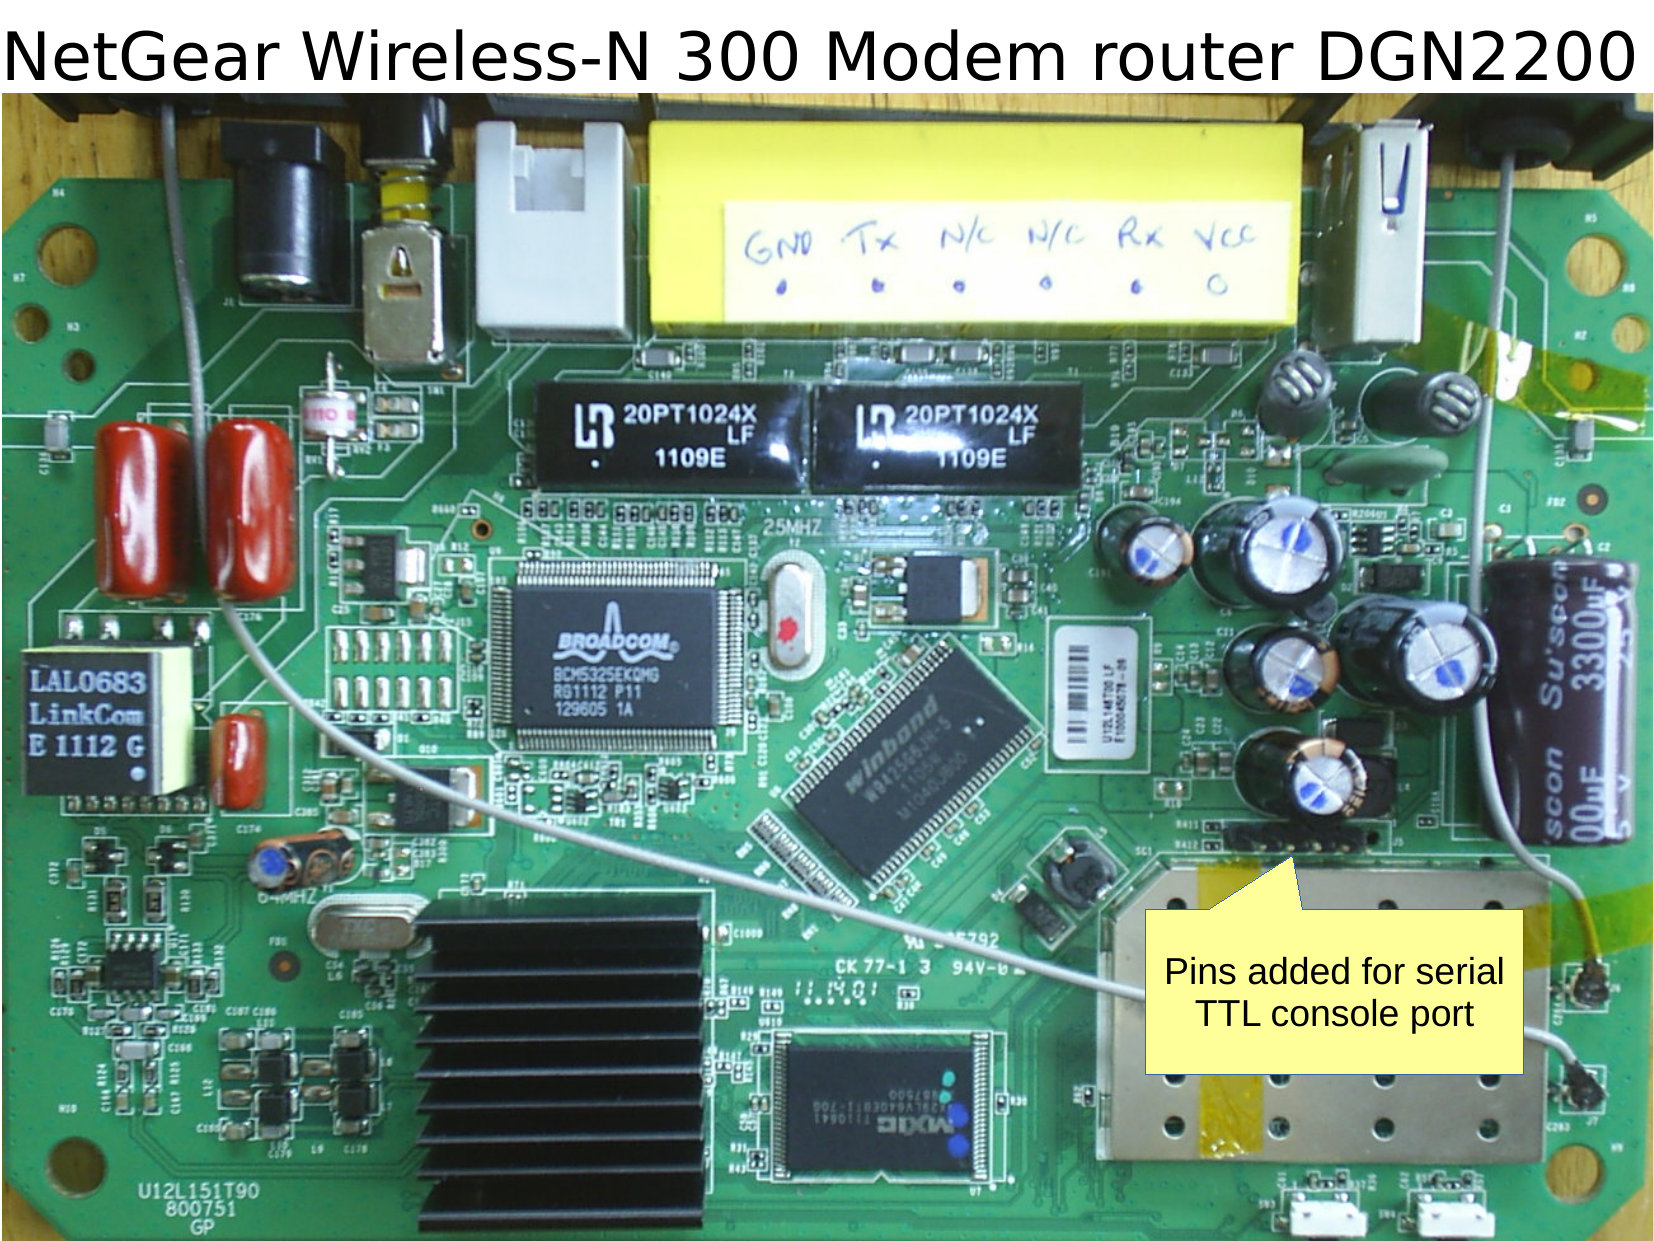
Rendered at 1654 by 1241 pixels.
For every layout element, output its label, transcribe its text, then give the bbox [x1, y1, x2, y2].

picture [2, 93, 1654, 1241]
title NetGear Wireless-N 300 Modem router DGN2200 [0, 5, 1642, 110]
text_box Pins added for serial TTL console port [1145, 855, 1524, 1075]
